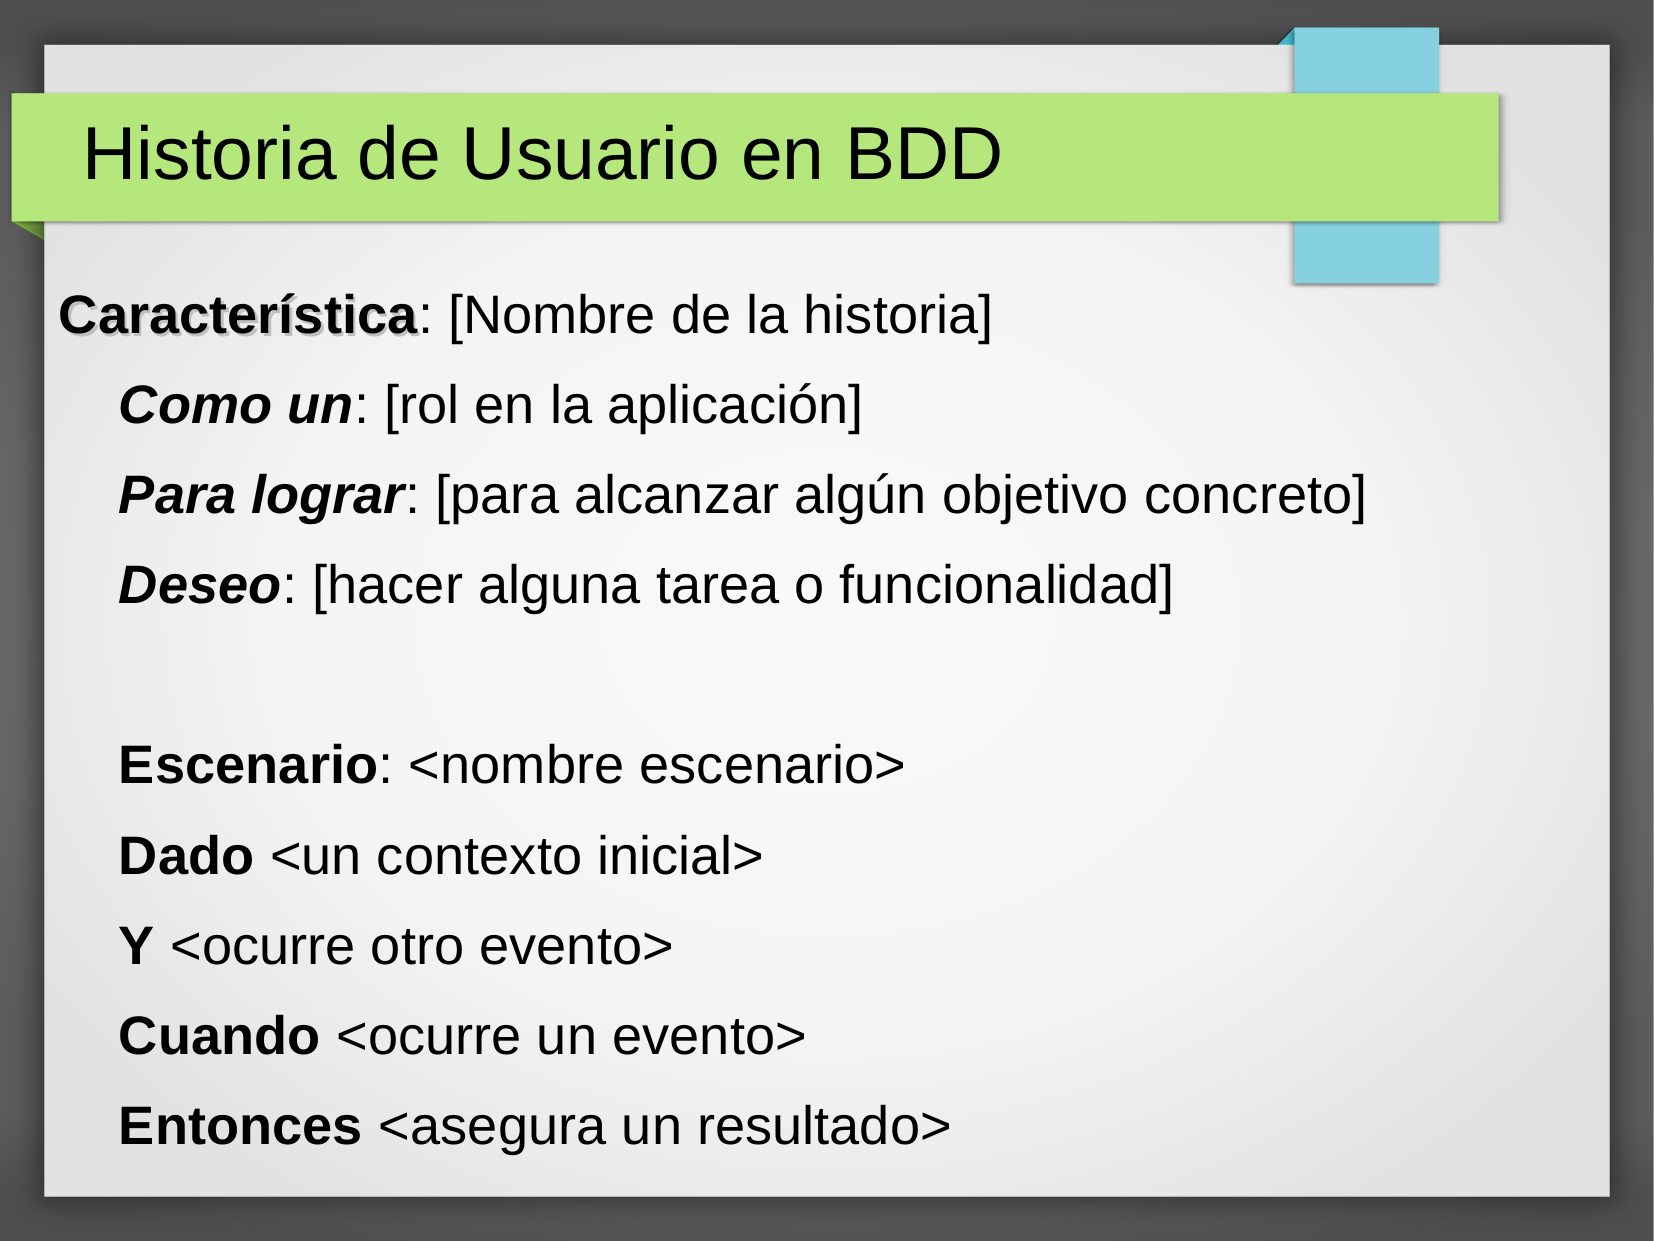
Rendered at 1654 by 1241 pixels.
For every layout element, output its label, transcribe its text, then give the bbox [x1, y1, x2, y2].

picture [0, 0, 1654, 1241]
title Historia de Usuario en BDD [82, 94, 1264, 213]
list Característica: [Nombre de la historia] Como un: [rol en la aplicación] Para lograr: [para alcanzar algún objetivo concreto] Deseo: [hacer alguna tarea o funcionalidad] Escenario: <nombre escenario> Dado <un contexto inicial> Y <ocurre otro evento> Cuando <ocurre un evento> Entonces <asegura un resultado> [59, 284, 1654, 1170]
